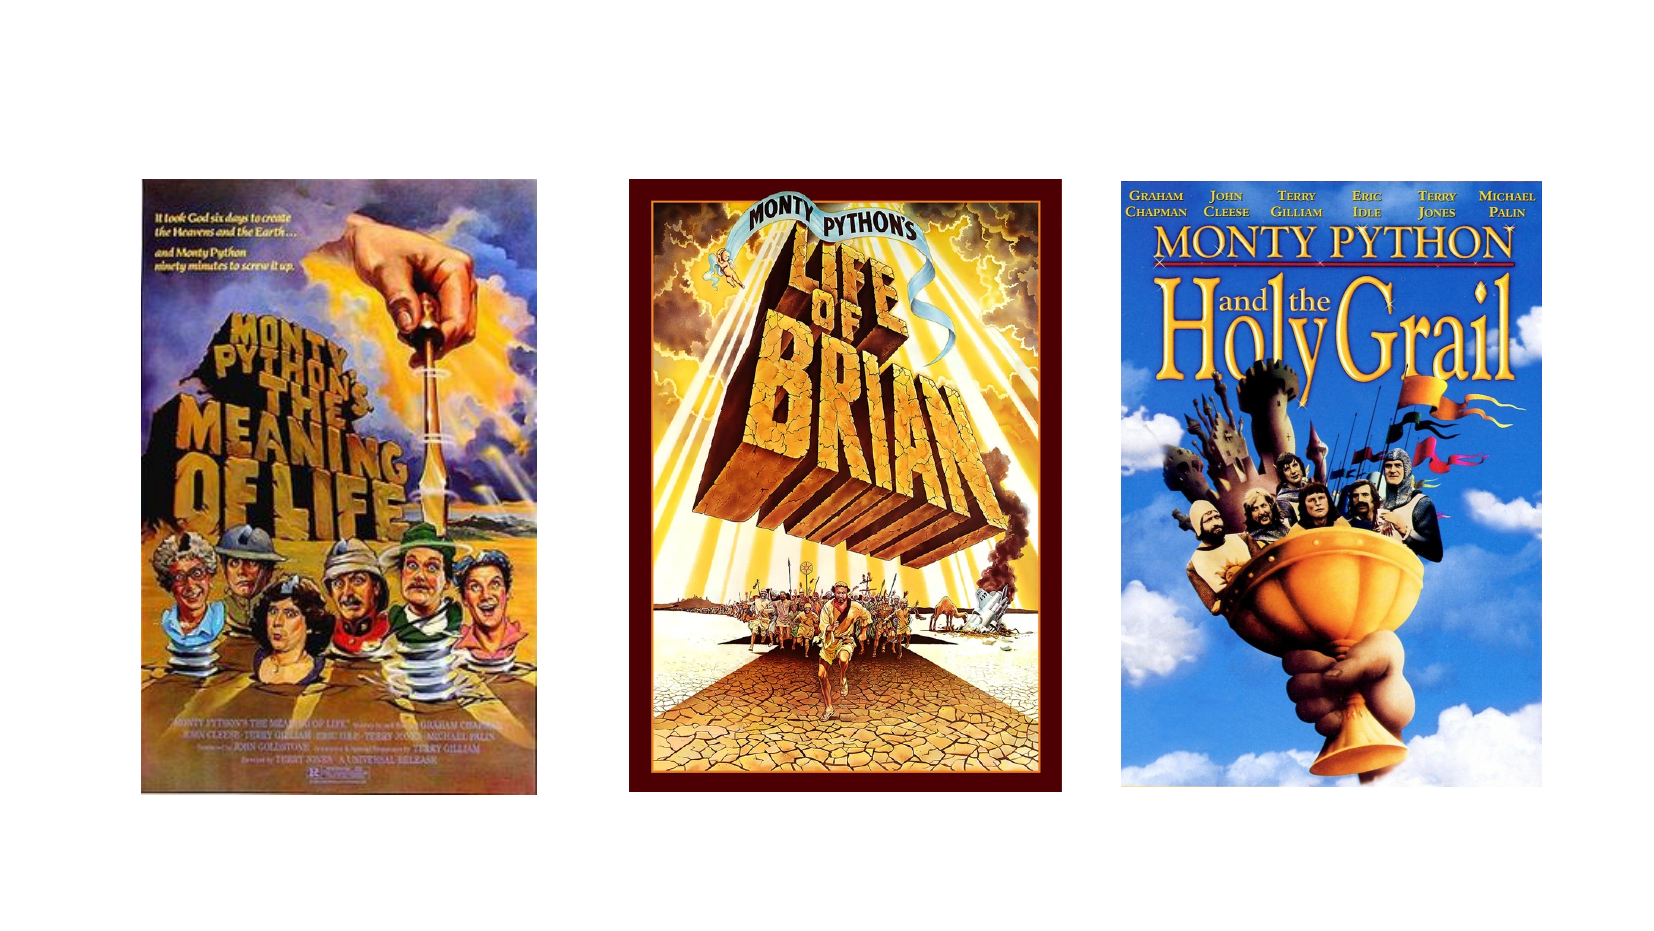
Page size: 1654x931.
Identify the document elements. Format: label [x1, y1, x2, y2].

picture [629, 179, 1062, 792]
picture [1121, 181, 1542, 787]
picture [141, 179, 537, 796]
